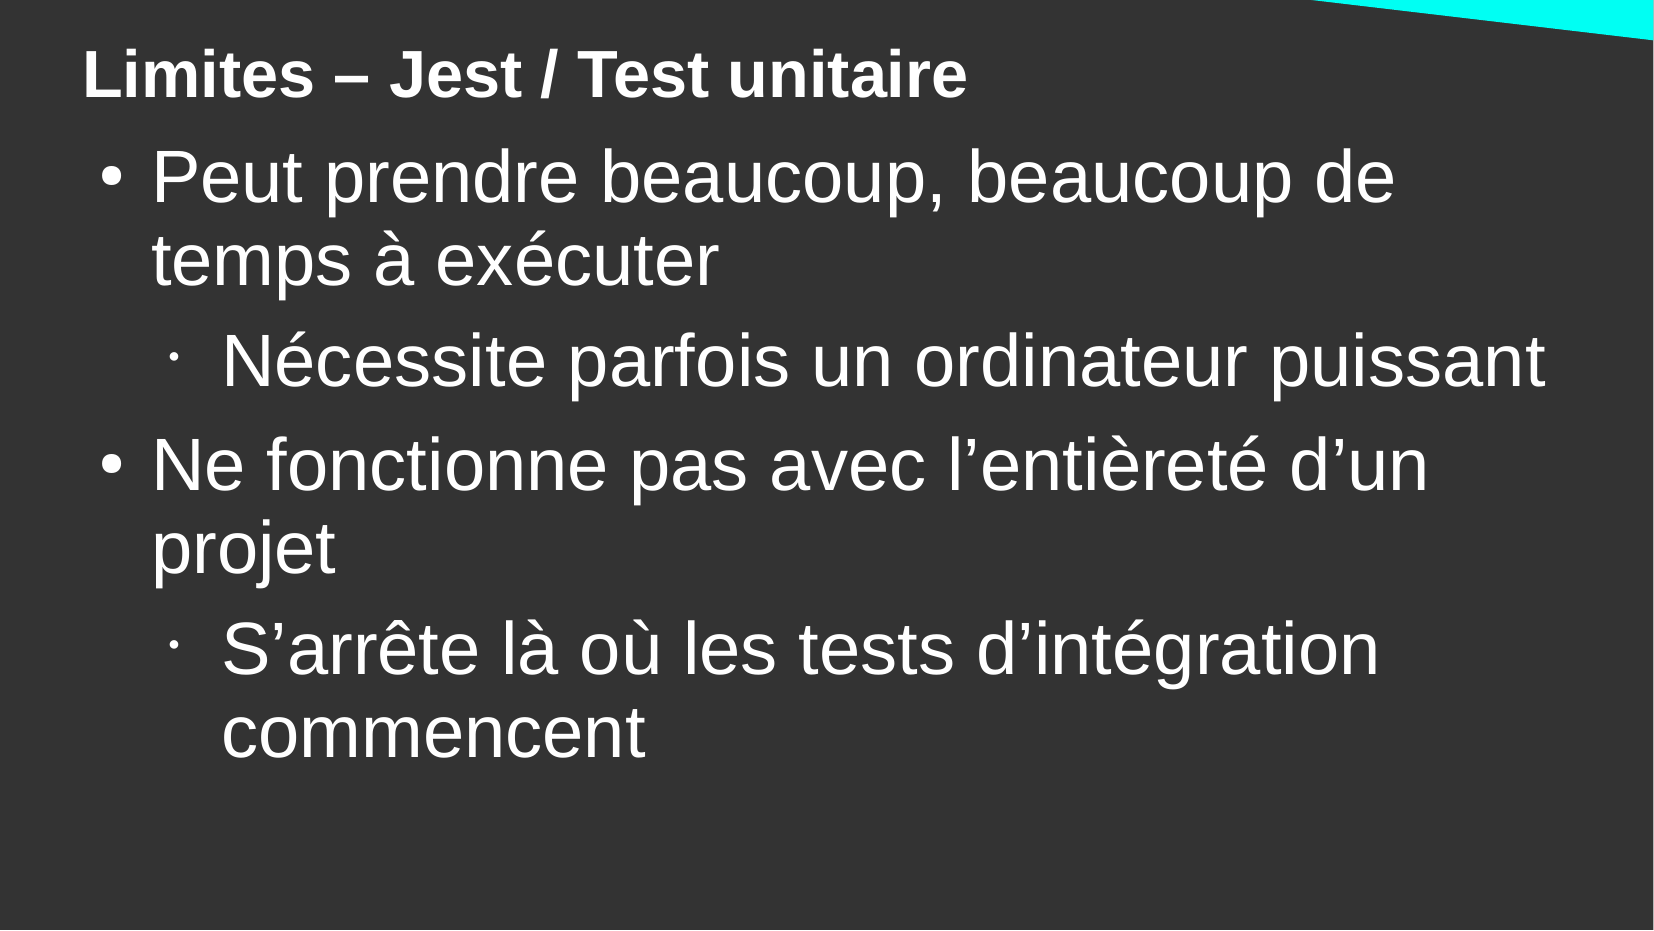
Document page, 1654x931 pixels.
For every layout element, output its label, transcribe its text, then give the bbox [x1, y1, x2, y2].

list Peut prendre beaucoup, beaucoup de temps à exécuter Nécessite parfois un ordinateur puissant Ne fonctionne pas avec l’entièreté d’un projet S’arrête là où les tests d’intégration commencent [80, 135, 1619, 780]
text_box [1311, 0, 1654, 41]
title Limites – Jest / Test unitaire [82, 37, 1571, 112]
